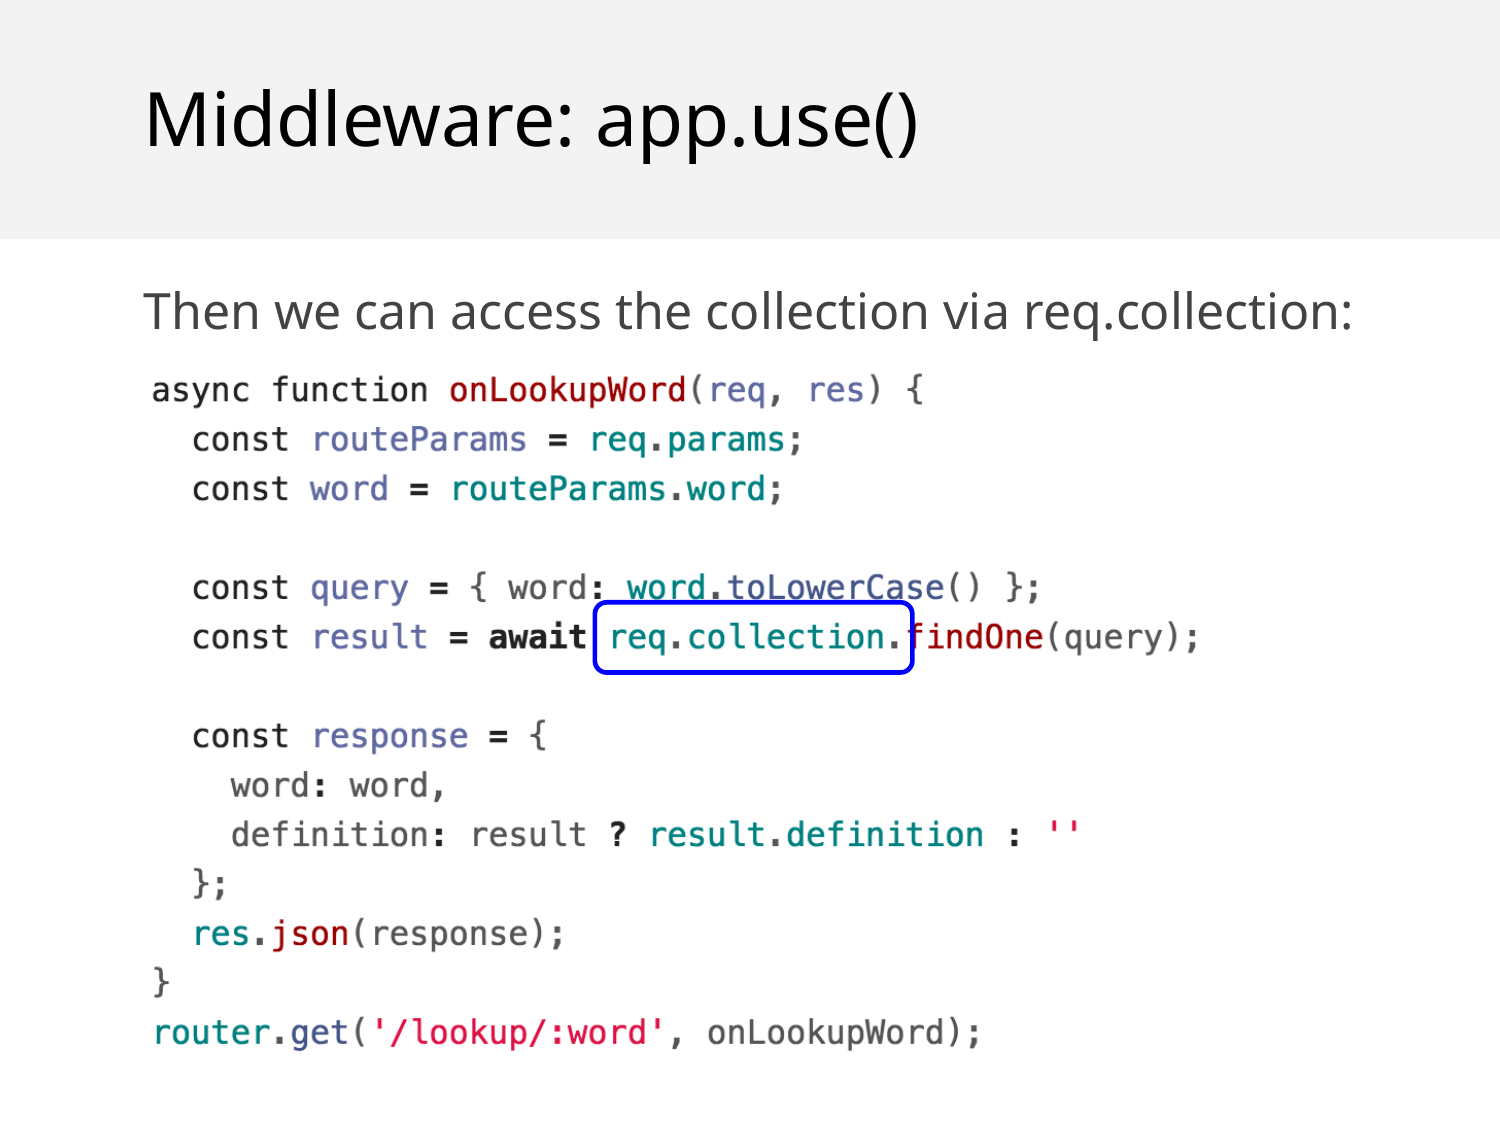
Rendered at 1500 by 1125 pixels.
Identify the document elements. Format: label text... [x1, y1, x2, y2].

title Middleware: app.use() [128, 56, 1372, 183]
list Then we can access the collection via req.collection: [128, 255, 1372, 651]
picture [128, 356, 1232, 1083]
